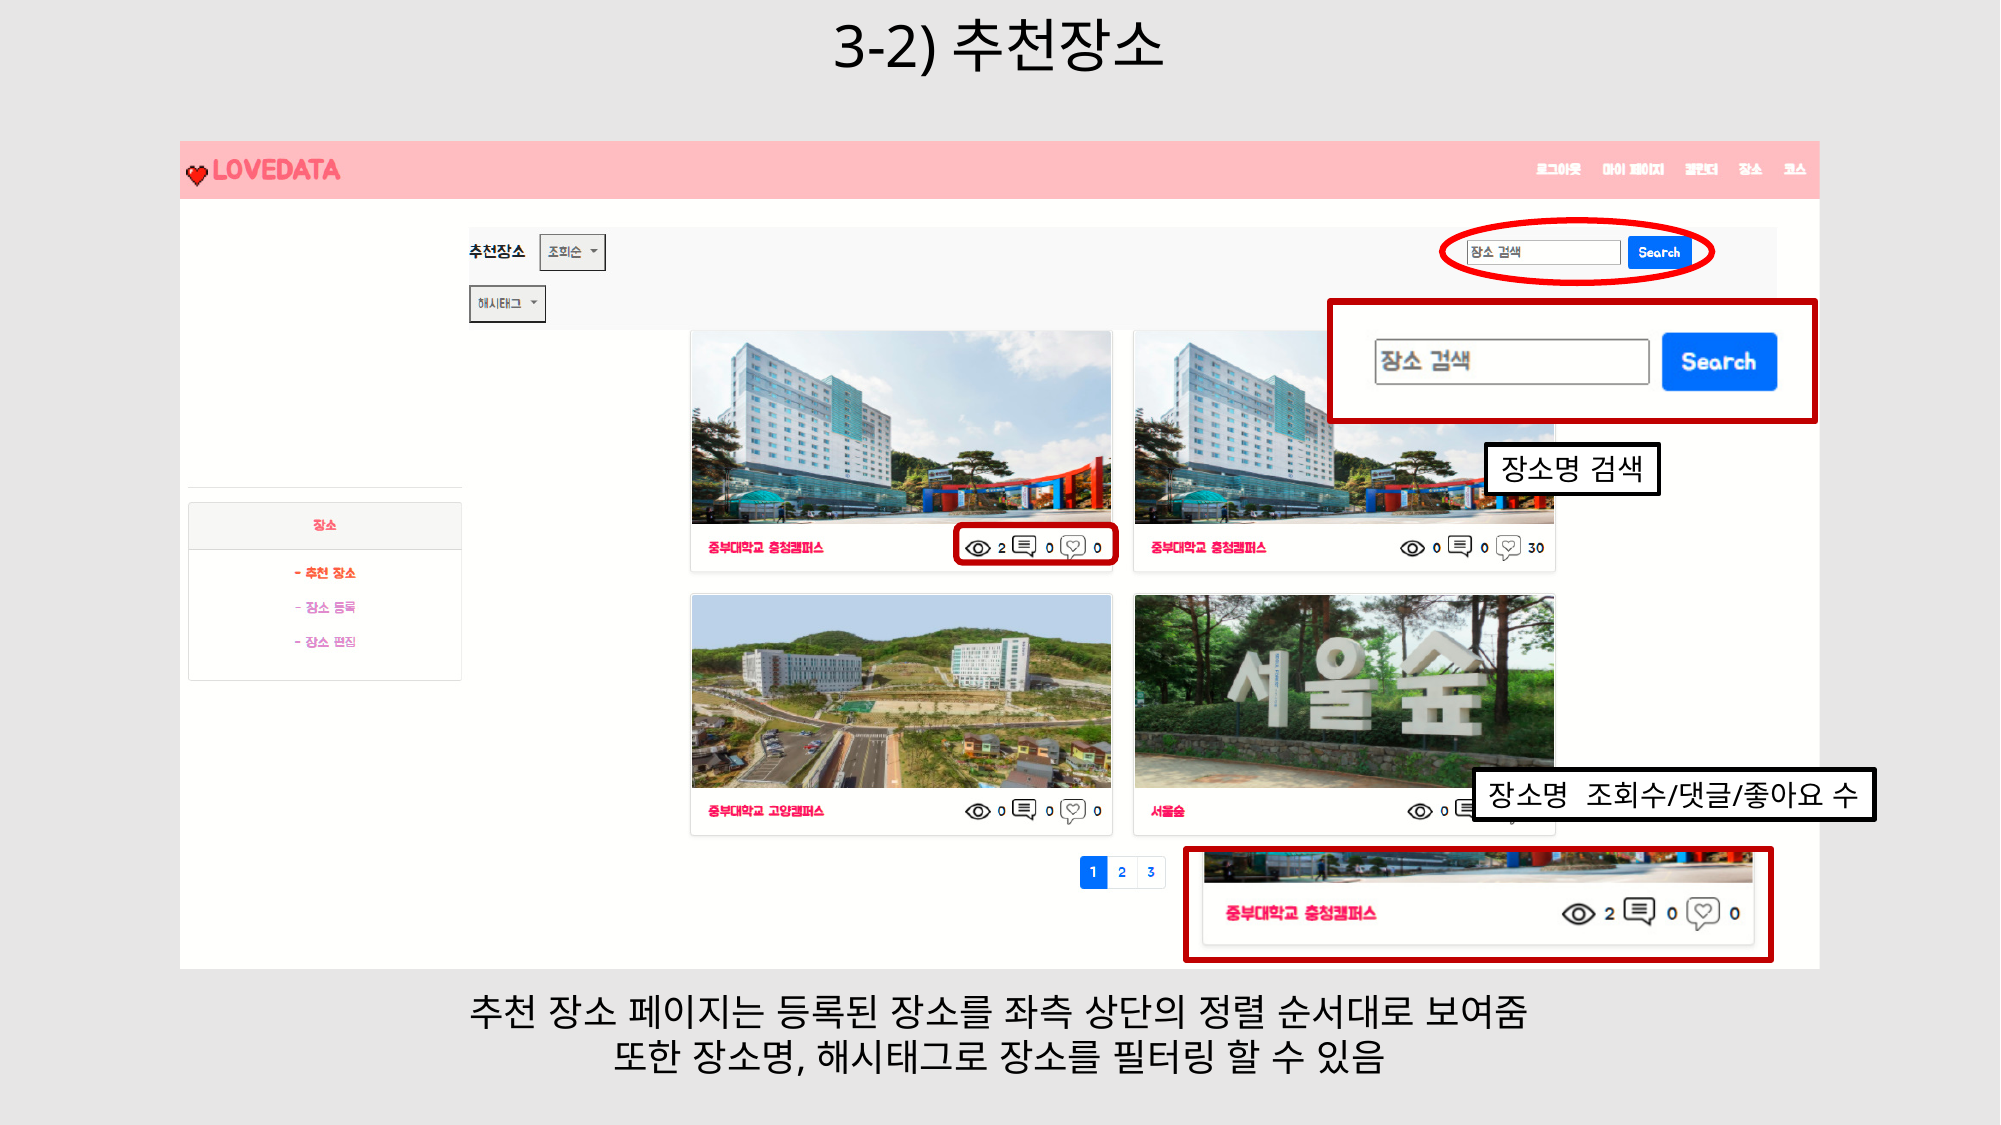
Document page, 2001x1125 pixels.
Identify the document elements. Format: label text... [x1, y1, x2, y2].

text_box 추천 장소 페이지는 등록된 장소를 좌측 상단의 정렬 순서대로 보여줌 또한 장소명, 해시태그로 장소를 필터링 할 수 있음 [454, 981, 1545, 1087]
text_box 장소명 검색 [1486, 444, 1660, 495]
text_box 장소명 조회수/댓글/좋아요 수 [1474, 769, 1875, 820]
picture [180, 141, 1820, 969]
text_box 3-2) 추천장소 [564, 2, 1436, 87]
